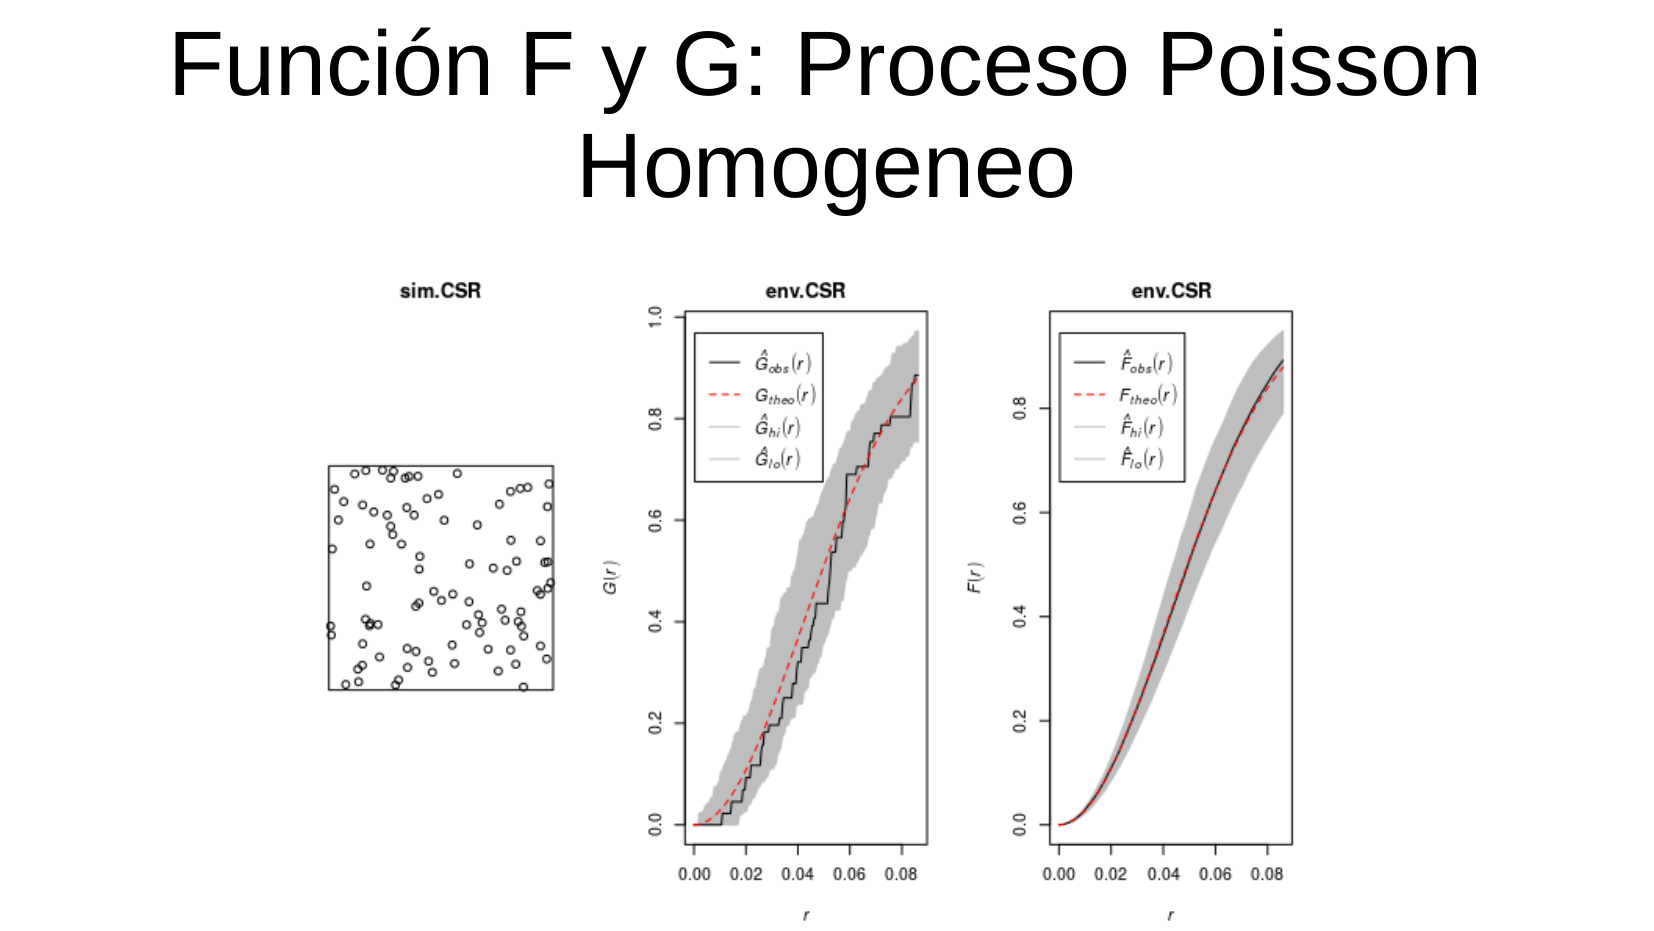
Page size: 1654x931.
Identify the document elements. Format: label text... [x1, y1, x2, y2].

picture [239, 270, 1334, 931]
title Función F y G: Proceso Poisson Homogeneo [82, 12, 1571, 218]
